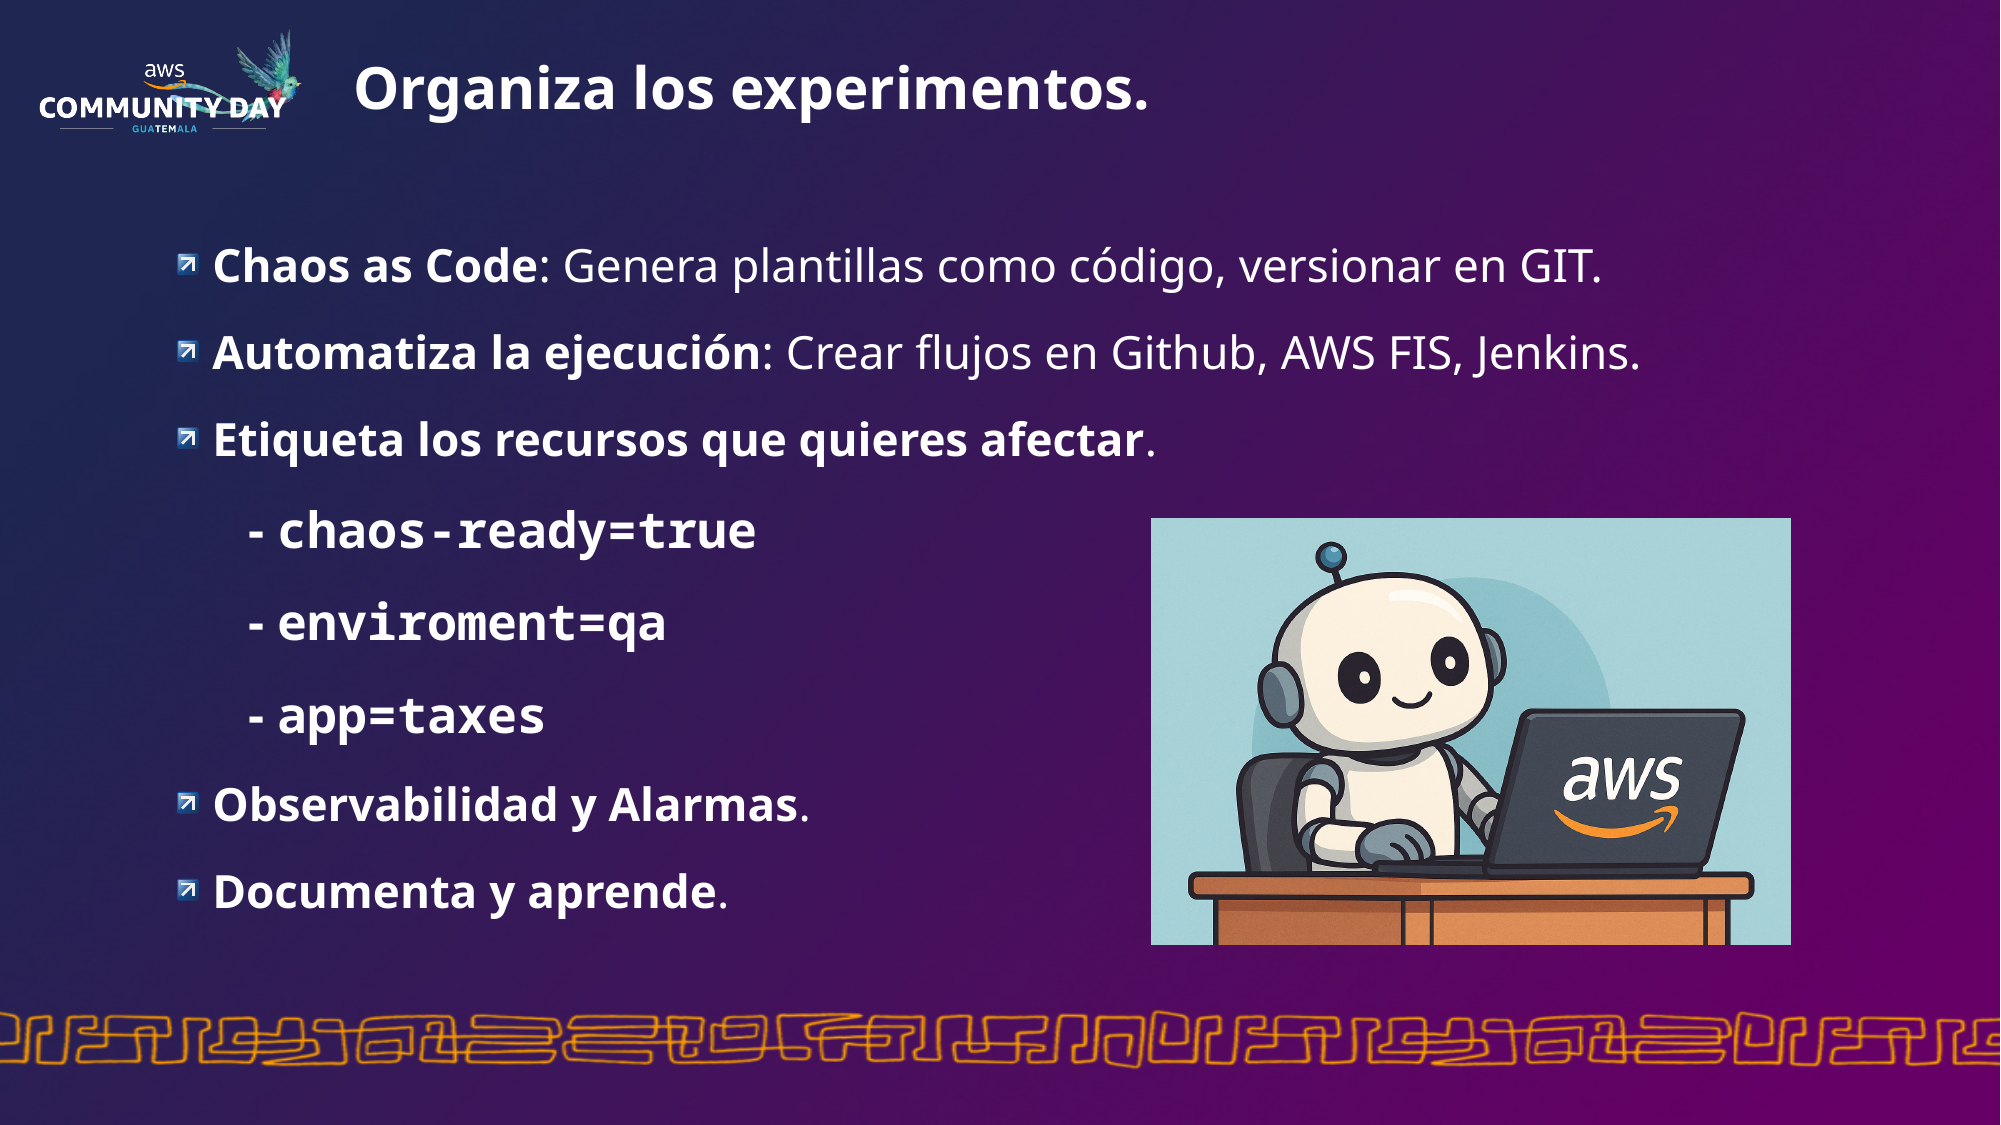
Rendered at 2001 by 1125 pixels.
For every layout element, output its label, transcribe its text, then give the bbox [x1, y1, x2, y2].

text_box Chaos as Code: Genera plantillas como código, versionar en GIT. Automatiza la ejecución: Crear flujos en Github, AWS FIS, Jenkins. Etiqueta los recursos que quieres afectar. - chaos-ready=true - enviroment=qa - app=taxes Observabilidad y Alarmas. Documenta y aprende. [177, 229, 1882, 1005]
text_box Organiza los experimentos. [353, 59, 1999, 123]
picture [0, 0, 2000, 1125]
